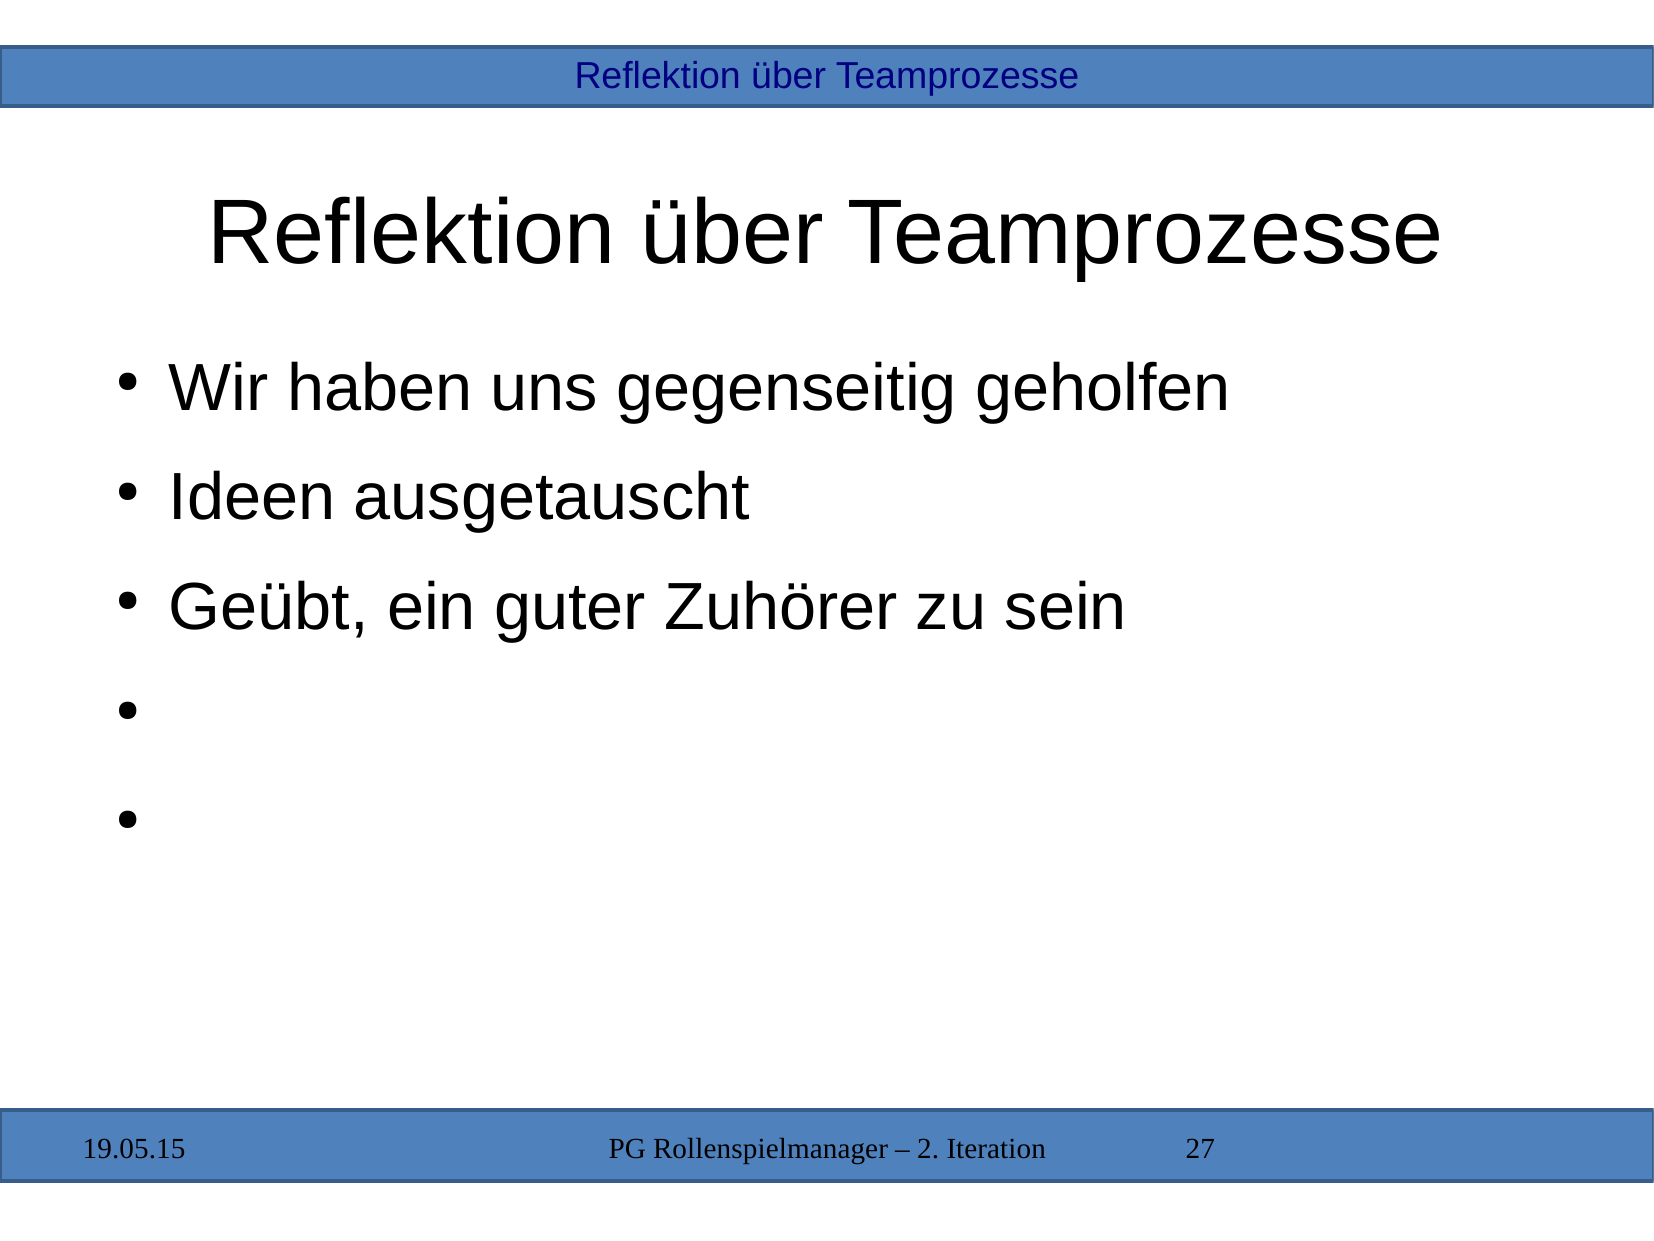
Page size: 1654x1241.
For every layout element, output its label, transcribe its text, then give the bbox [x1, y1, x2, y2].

title Reflektion über Teamprozesse [82, 123, 1571, 331]
text_box Reflektion über Teamprozesse [0, 47, 1654, 105]
text_box [1185, 1129, 1571, 1216]
list Wir haben uns gegenseitig geholfen Ideen ausgetauscht Geübt, ein guter Zuhörer zu sein [80, 343, 1536, 1063]
text_box 19.05.15 [82, 1129, 468, 1216]
text_box PG Rollenspielmanager – 2. Iteration [565, 1129, 1090, 1216]
